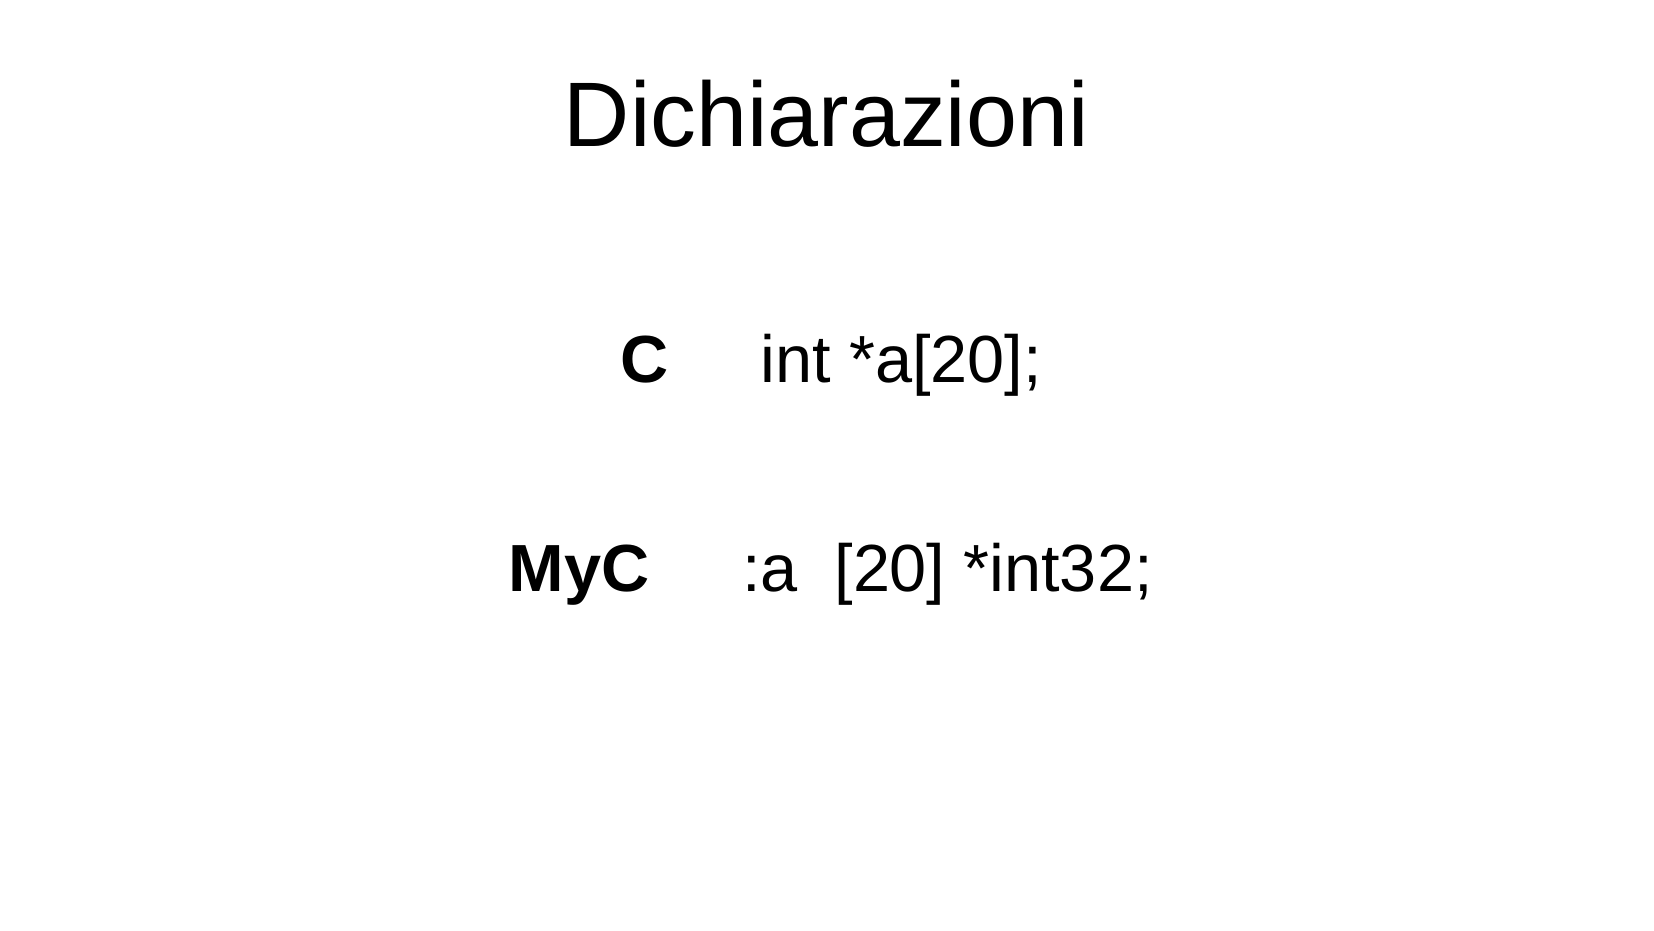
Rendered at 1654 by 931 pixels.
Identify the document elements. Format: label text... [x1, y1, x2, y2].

title Dichiarazioni [82, 37, 1571, 193]
list C int *a[20]; MyC :a [20] *int32; [51, 217, 1540, 758]
